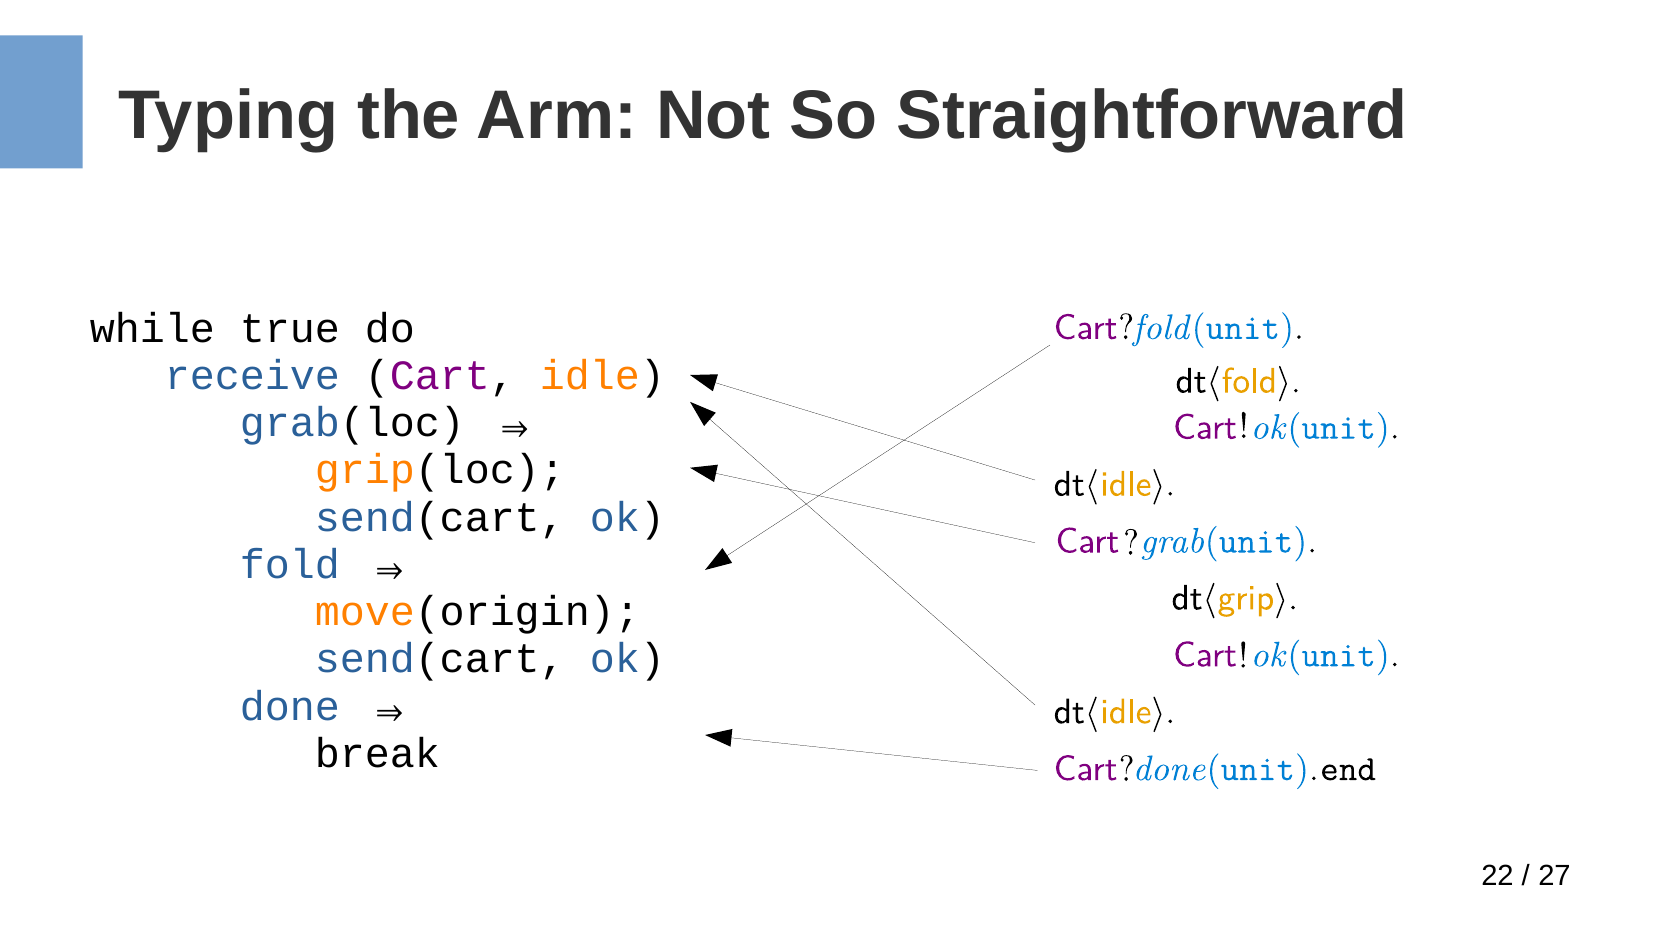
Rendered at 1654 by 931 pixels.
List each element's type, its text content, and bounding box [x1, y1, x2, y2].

text_box while true do receive (Cart, idle) grab(loc) ⇒ grip(loc); send(cart, ok) fold ⇒ move(origin); send(cart, ok) done ⇒ break [75, 300, 691, 788]
title Typing the Arm: Not So Straightforward [118, 37, 1571, 193]
picture [1054, 312, 1397, 790]
